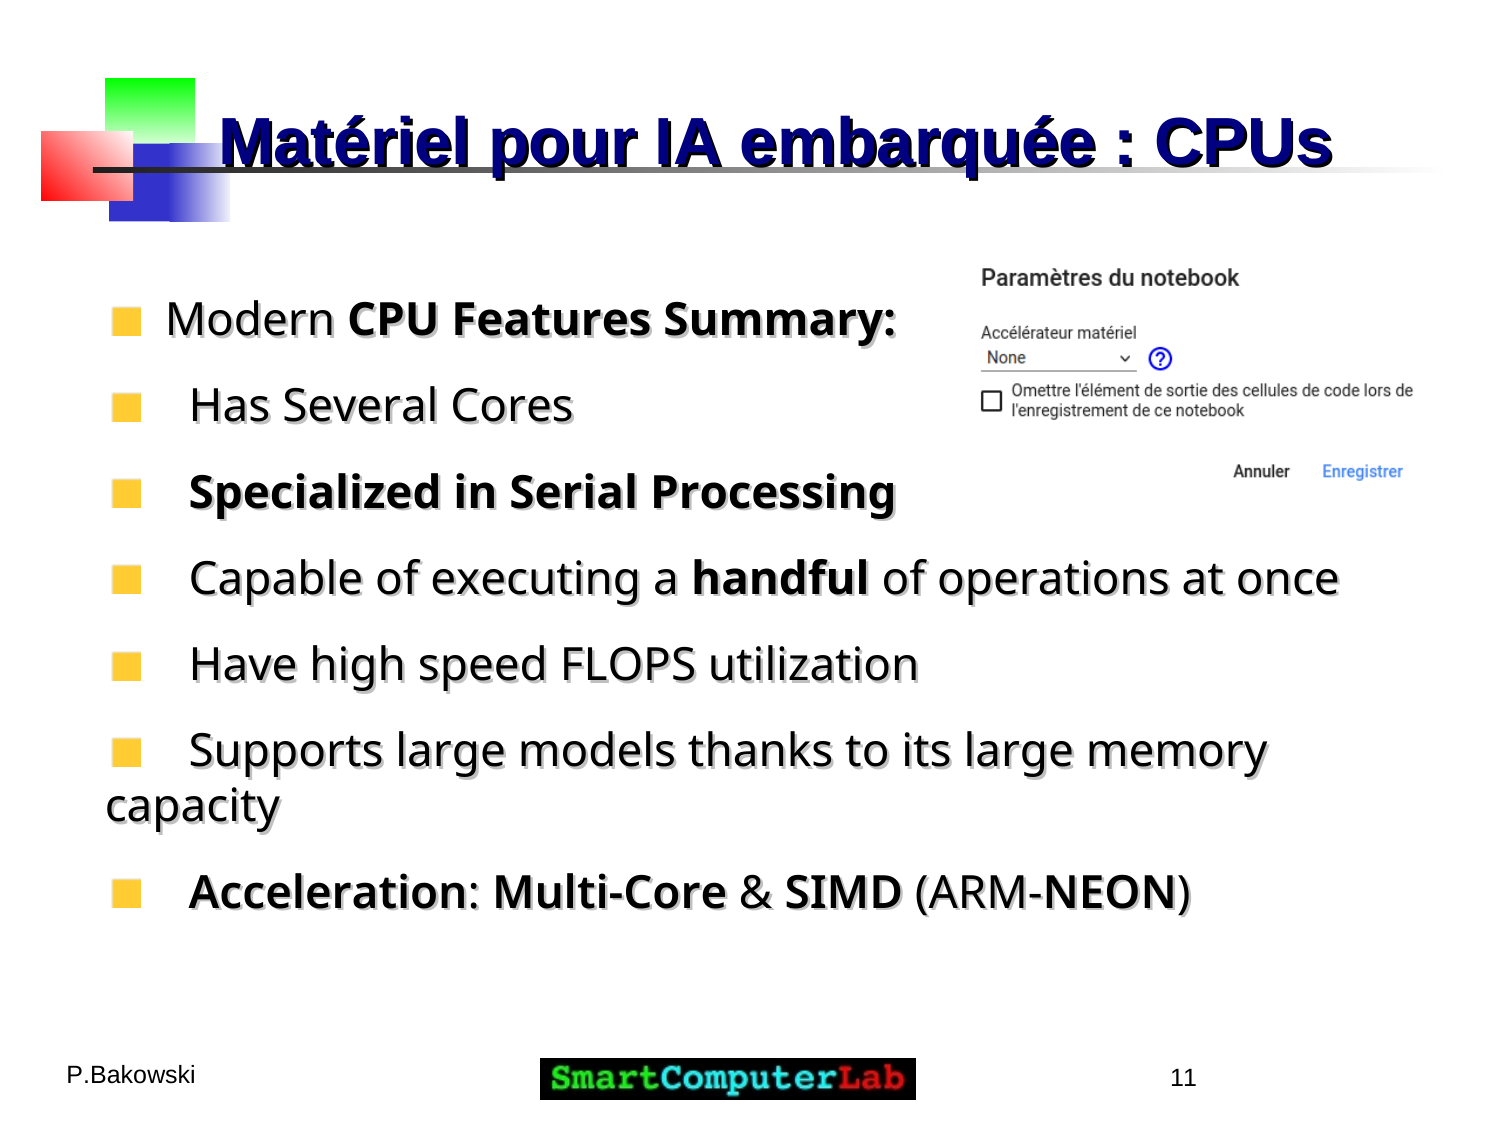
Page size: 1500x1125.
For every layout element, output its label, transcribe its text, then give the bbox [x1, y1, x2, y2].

picture [104, 730, 141, 767]
picture [104, 471, 141, 508]
picture [540, 1058, 916, 1100]
text_box Modern CPU Features Summary: Has Several Cores Specialized in Serial Processing Capable of executing a handful of operations at once Have high speed FLOPS utilization Supports large models thanks to its large memory capacity Acceleration: Multi-Core & SIMD (ARM-NEON) [90, 282, 1426, 925]
title Matériel pour IA embarquée : CPUs [203, 90, 1456, 186]
picture [104, 299, 141, 336]
picture [104, 644, 141, 681]
picture [104, 871, 141, 908]
picture [960, 239, 1416, 496]
picture [104, 557, 141, 594]
picture [104, 385, 141, 422]
